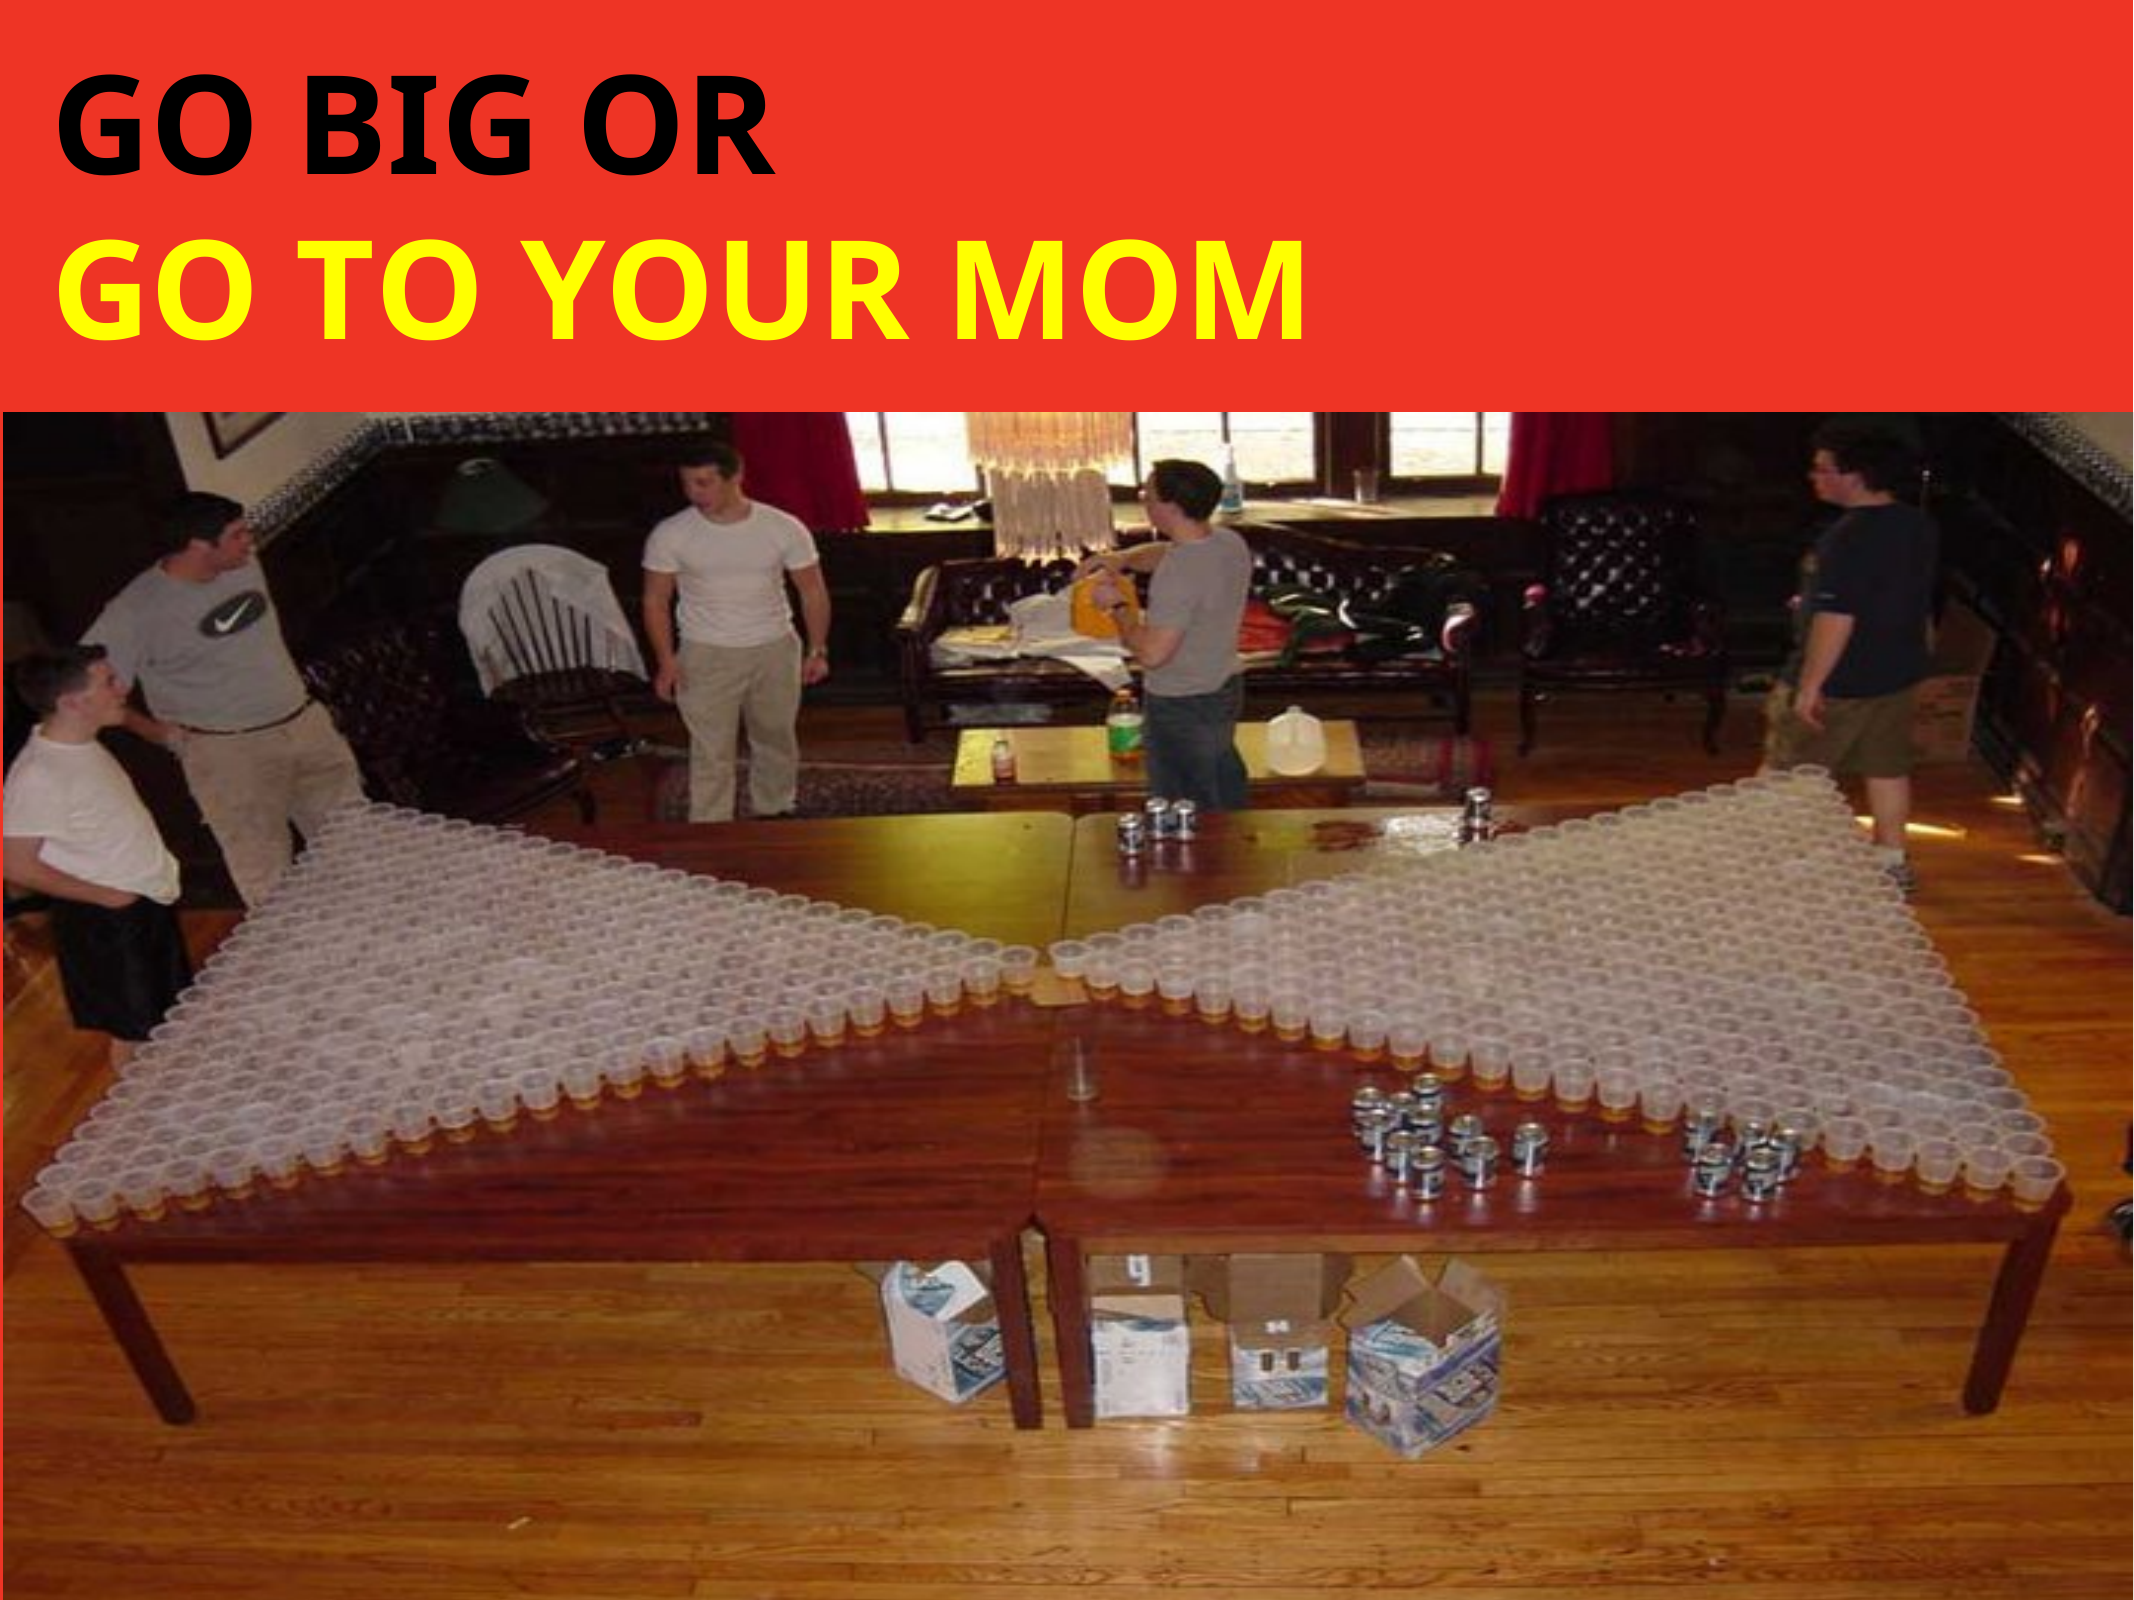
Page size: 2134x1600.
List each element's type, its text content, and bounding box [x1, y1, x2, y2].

picture [3, 412, 2134, 1600]
text_box GO BIG OR GO TO YOUR MOM [41, 37, 2134, 412]
